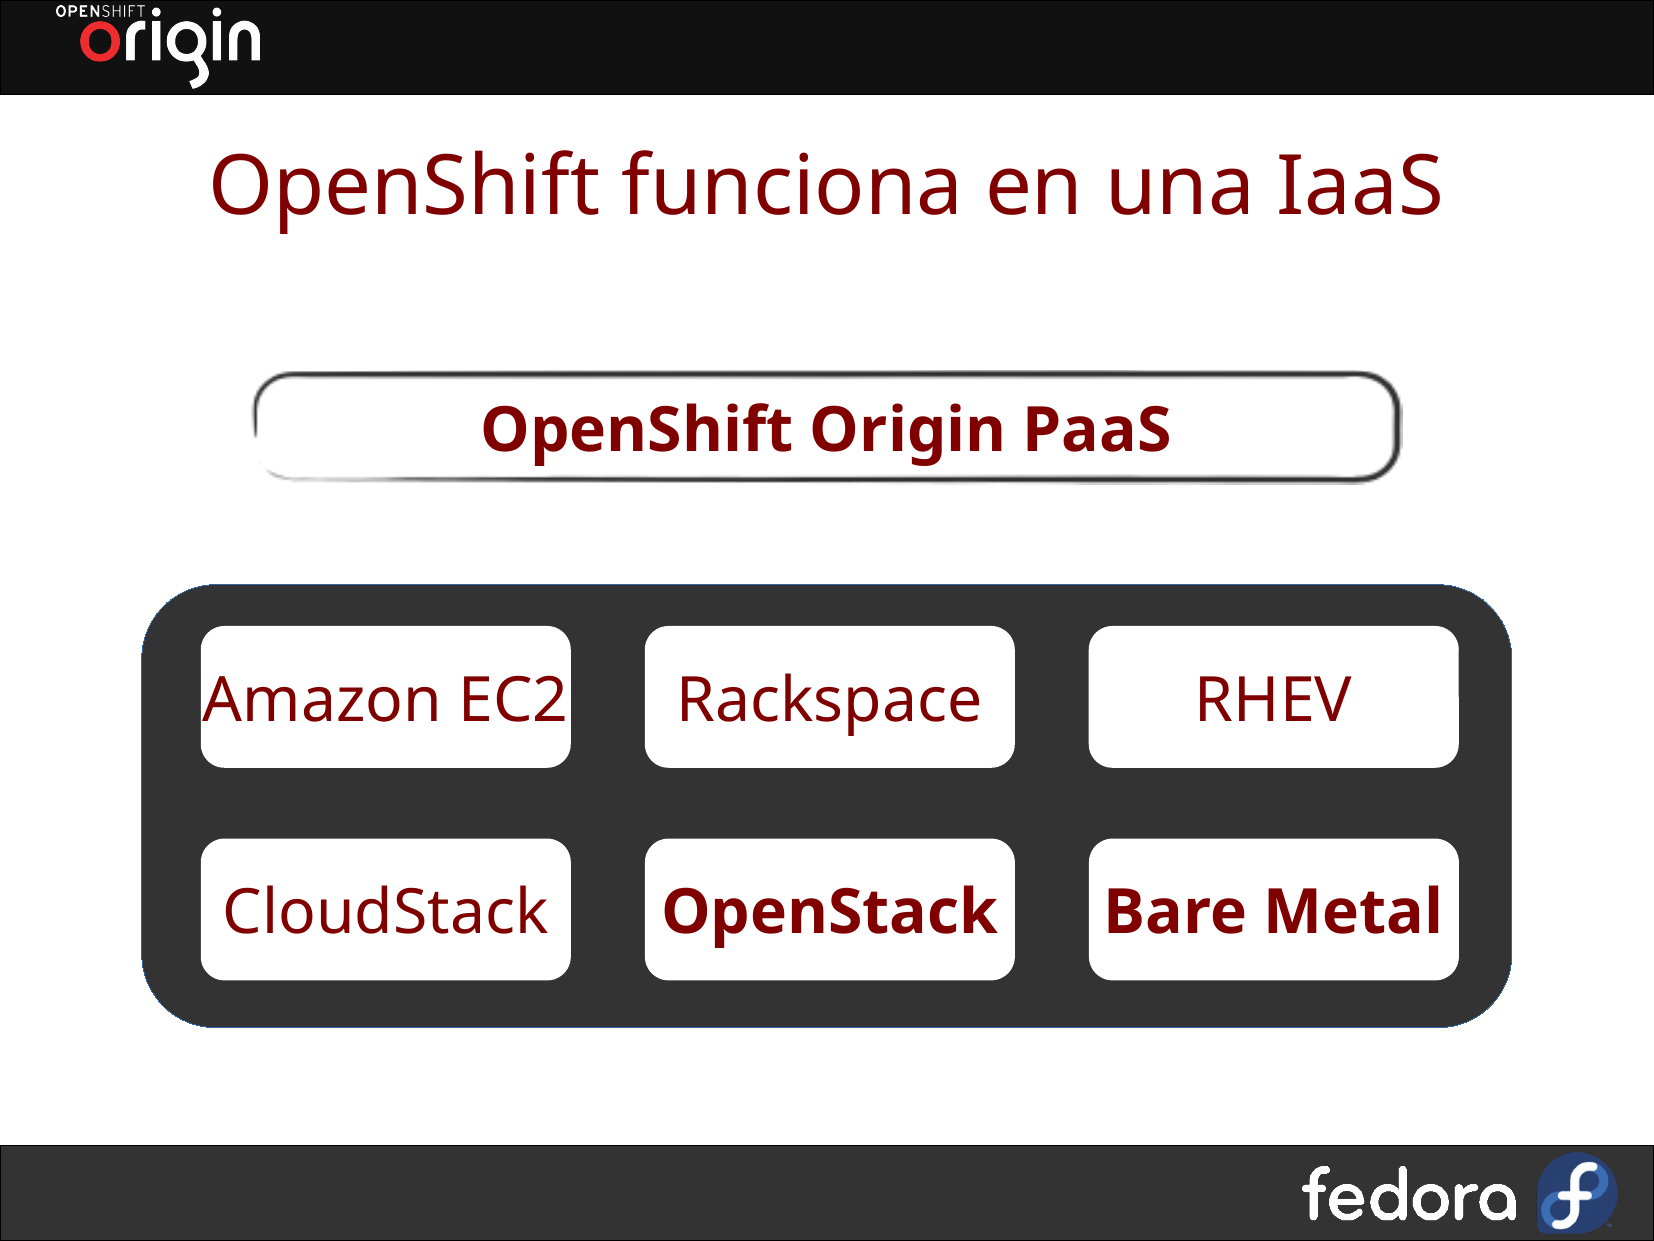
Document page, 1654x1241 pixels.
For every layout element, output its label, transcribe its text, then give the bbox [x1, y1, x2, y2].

text_box Amazon EC2 [200, 625, 571, 768]
picture [56, 5, 260, 89]
text_box RHEV [1088, 625, 1459, 768]
text_box CloudStack [200, 838, 571, 981]
text_box OpenStack [644, 838, 1015, 981]
picture [250, 370, 1403, 485]
text_box Bare Metal [1088, 838, 1459, 981]
text_box Rackspace [644, 625, 1015, 768]
text_box [141, 584, 1512, 1028]
picture [1299, 1151, 1619, 1235]
title OpenShift funciona en una IaaS [82, 78, 1571, 287]
